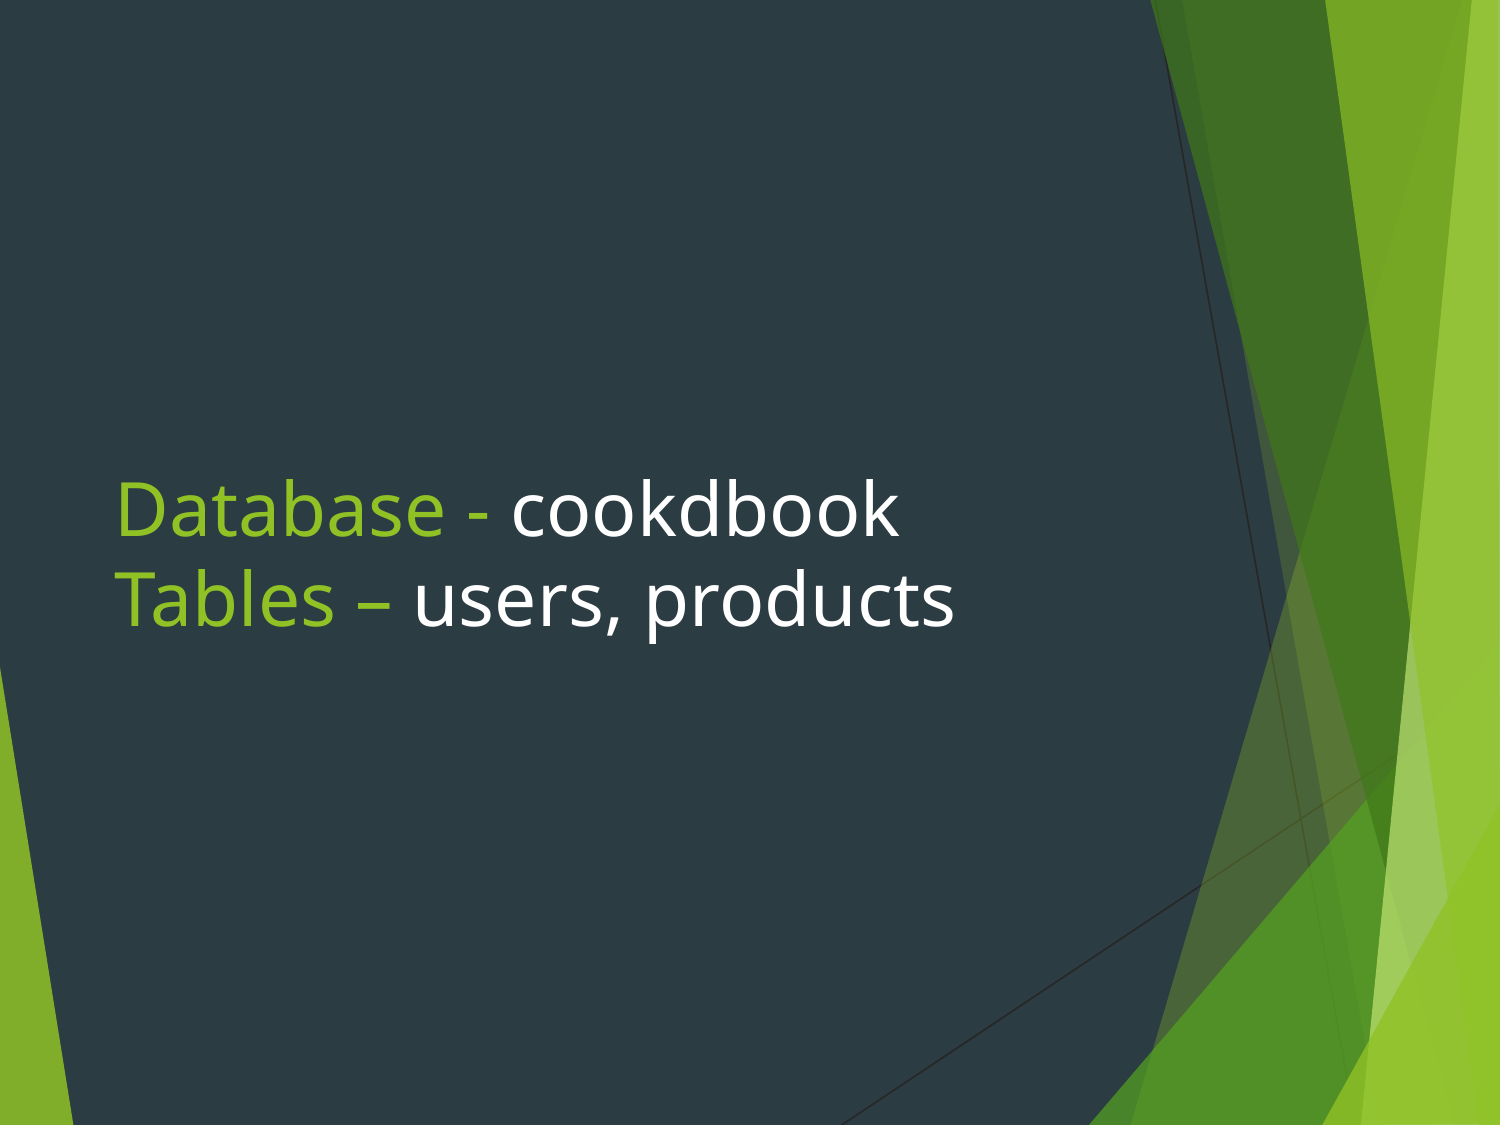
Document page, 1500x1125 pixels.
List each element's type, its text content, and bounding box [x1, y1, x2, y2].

title Database - cookdbook Tables – users, products [99, 454, 1142, 671]
